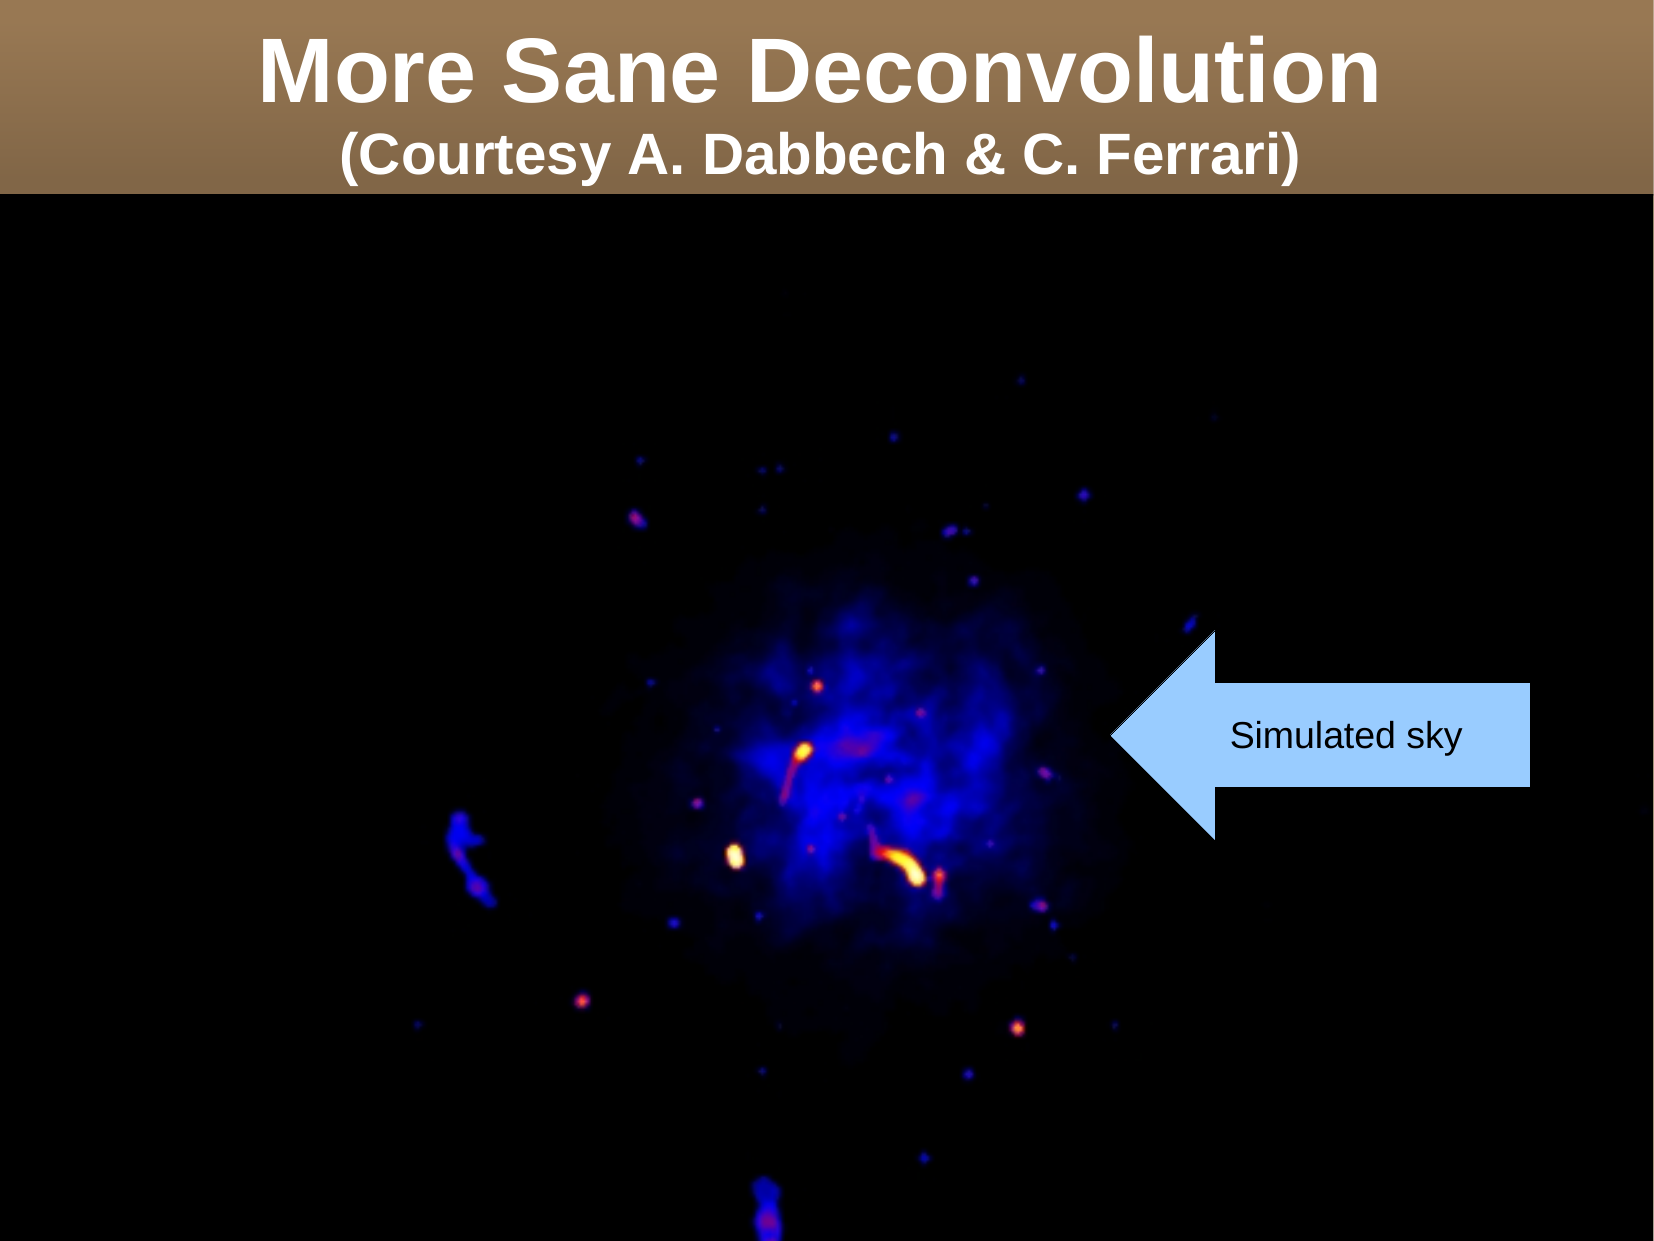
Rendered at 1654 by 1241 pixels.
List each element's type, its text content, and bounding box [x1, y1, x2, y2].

title More Sane Deconvolution (Courtesy A. Dabbech & C. Ferrari) [76, 0, 1565, 194]
text_box Simulated sky [1110, 630, 1531, 841]
picture [0, 0, 1654, 1241]
